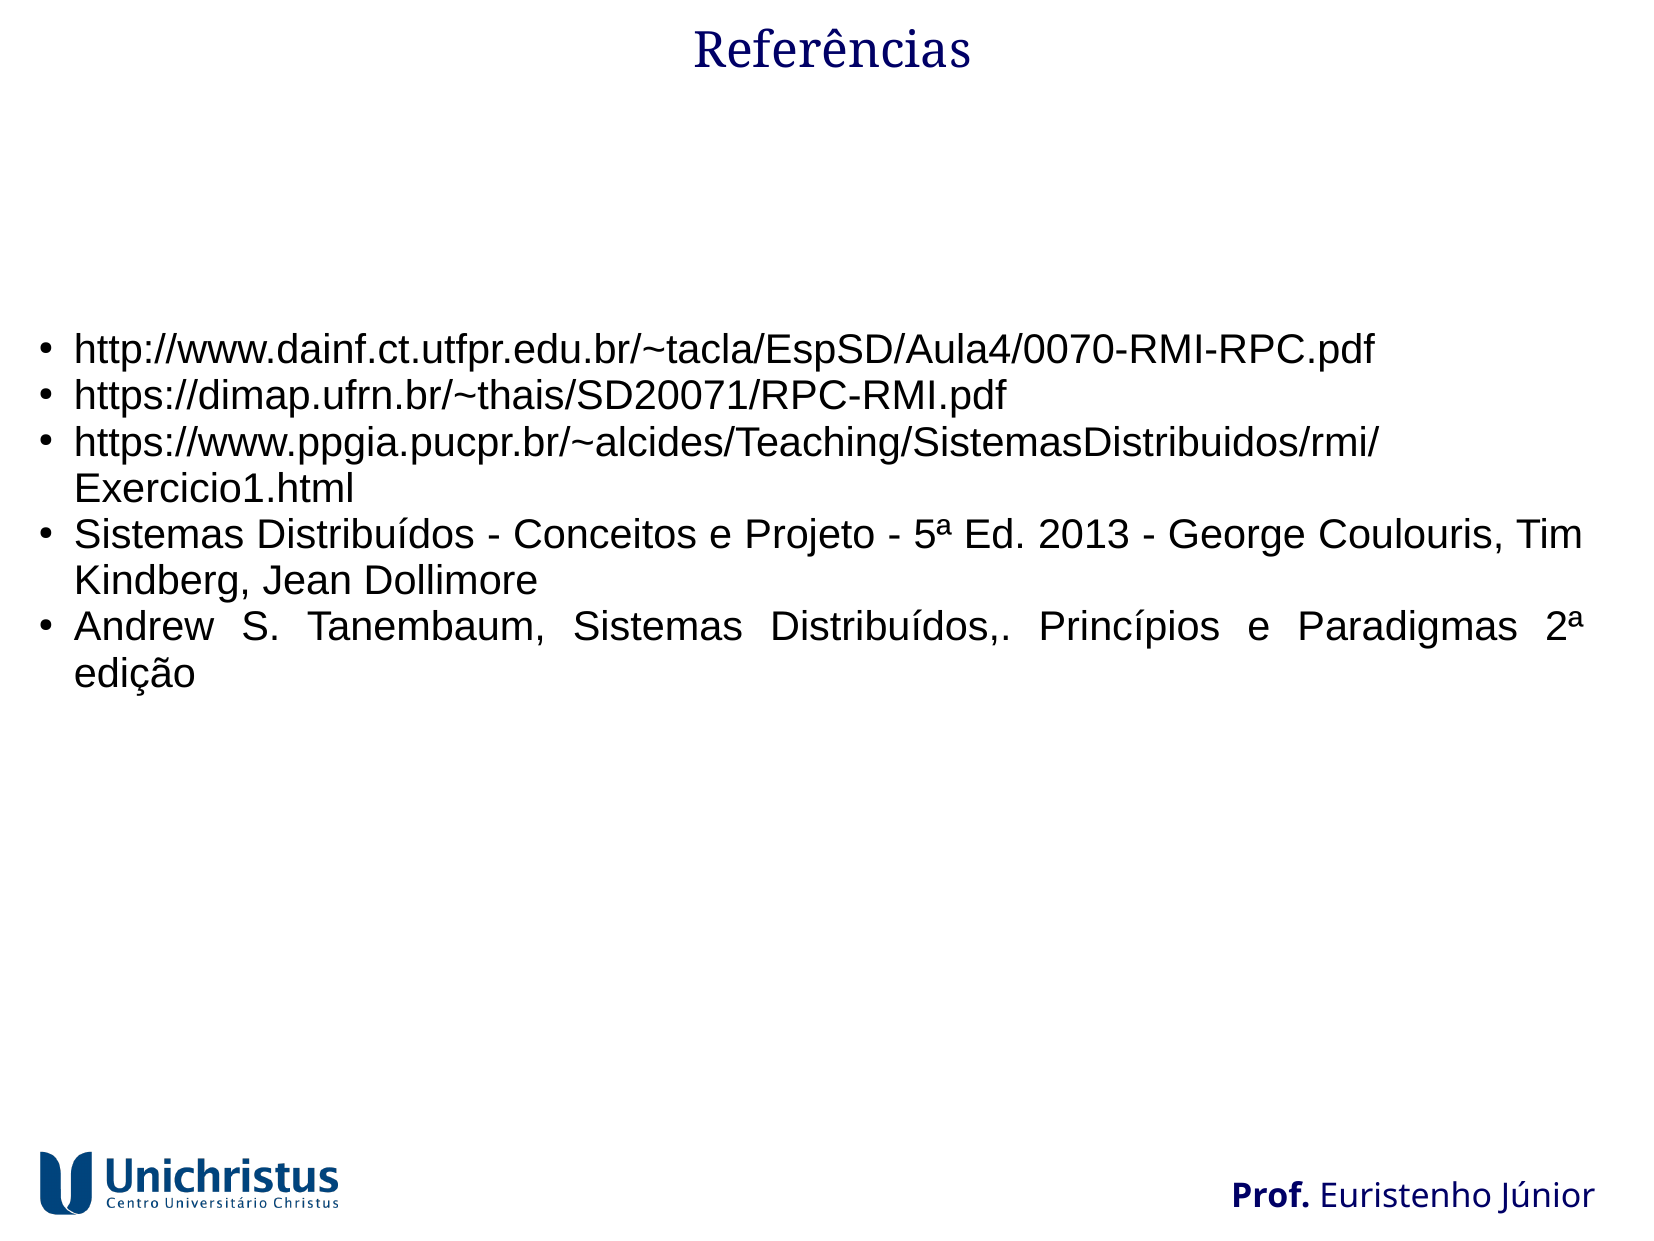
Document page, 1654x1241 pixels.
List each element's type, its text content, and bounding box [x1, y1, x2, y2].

text_box Referências [678, 6, 976, 113]
picture [35, 1148, 343, 1217]
text_box http://www.dainf.ct.utfpr.edu.br/~tacla/EspSD/Aula4/0070-RMI-RPC.pdf https://dimap.ufrn.br/~thais/SD20071/RPC-RMI.pdf https://www.ppgia.pucpr.br/~alcides/Teaching/SistemasDistribuidos/rmi/Exercicio1.html Sistemas Distribuídos - Conceitos e Projeto - 5ª Ed. 2013 - George Coulouris, Tim Kindberg, Jean Dollimore Andrew S. Tanembaum, Sistemas Distribuídos,. Princípios e Paradigmas 2ª edição [23, 318, 1600, 704]
text_box Prof. Euristenho Júnior [1216, 1163, 1654, 1224]
